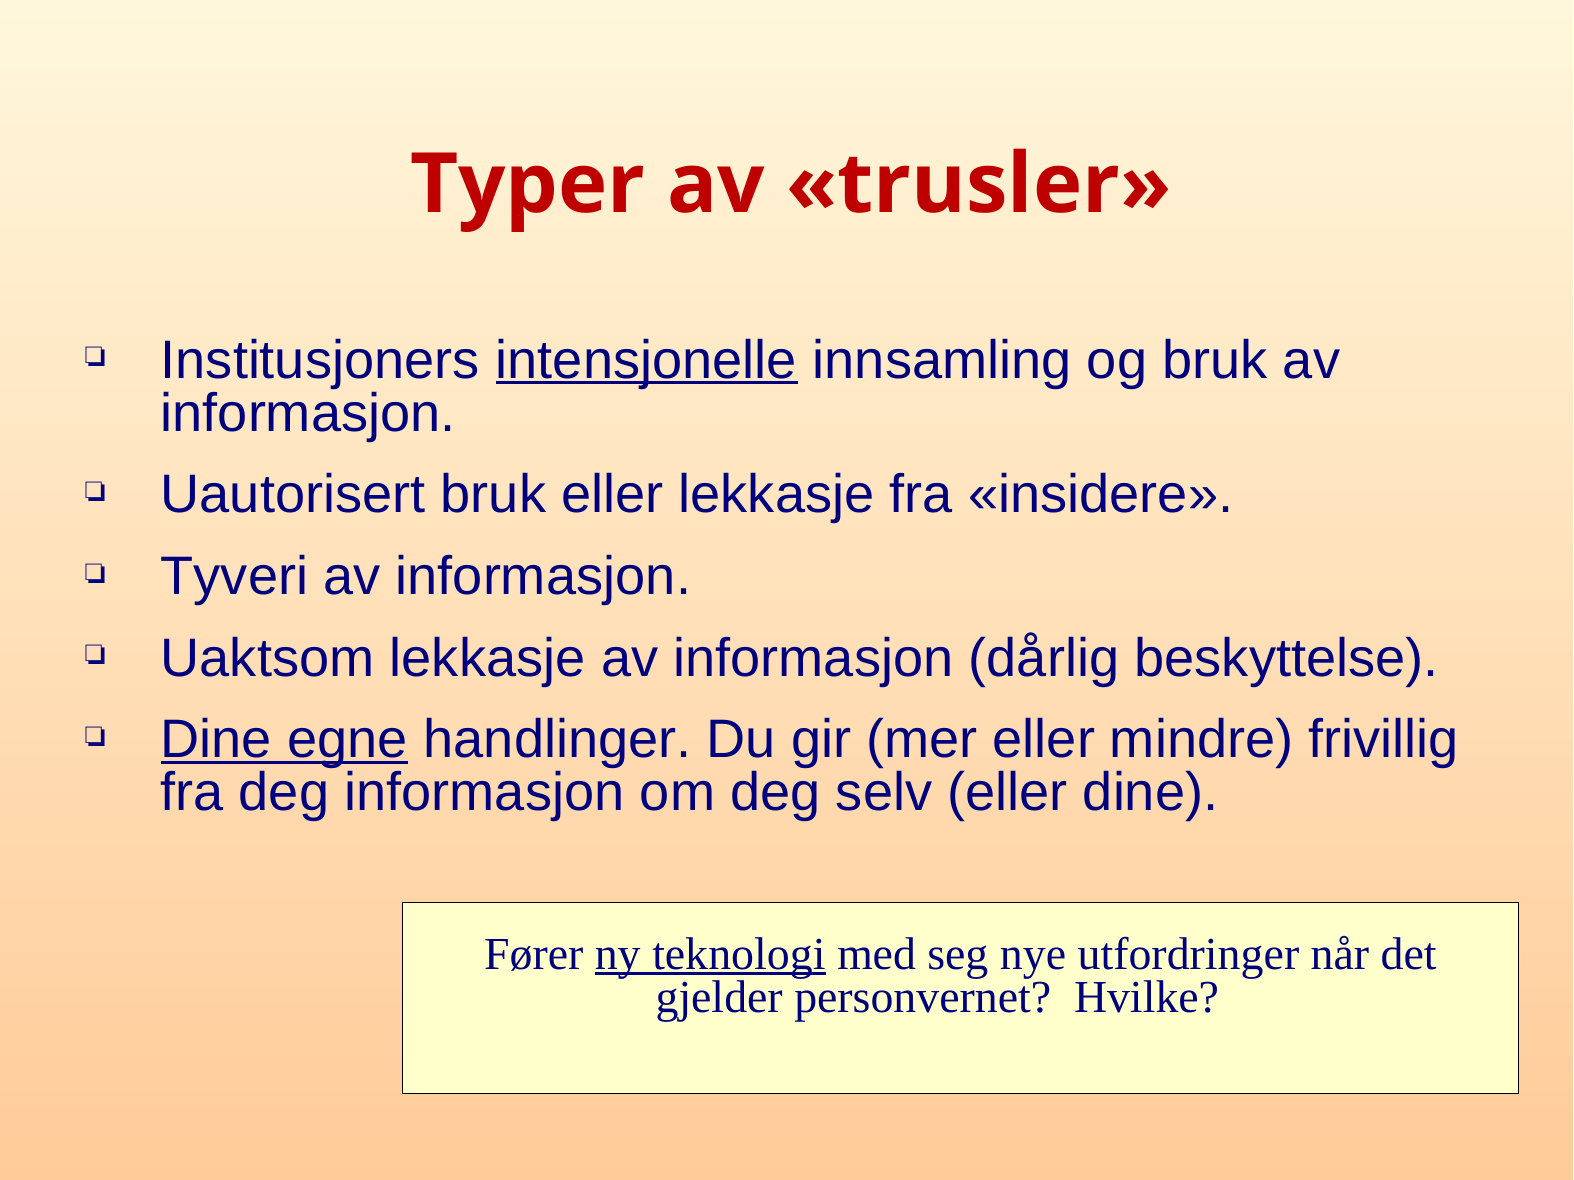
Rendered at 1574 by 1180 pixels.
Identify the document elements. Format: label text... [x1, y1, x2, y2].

title Typer av «trusler» [39, 54, 1543, 309]
list Institusjoners intensjonelle innsamling og bruk av informasjon. Uautorisert bruk eller lekkasje fra «insidere». Tyveri av informasjon. Uaktsom lekkasje av informasjon (dårlig beskyttelse). Dine egne handlinger. Du gir (mer eller mindre) frivillig fra deg informasjon om deg selv (eller dine). [85, 336, 1539, 1170]
text_box Fører ny teknologi med seg nye utfordringer når det gjelder personvernet? Hvilke? [402, 902, 1519, 1094]
